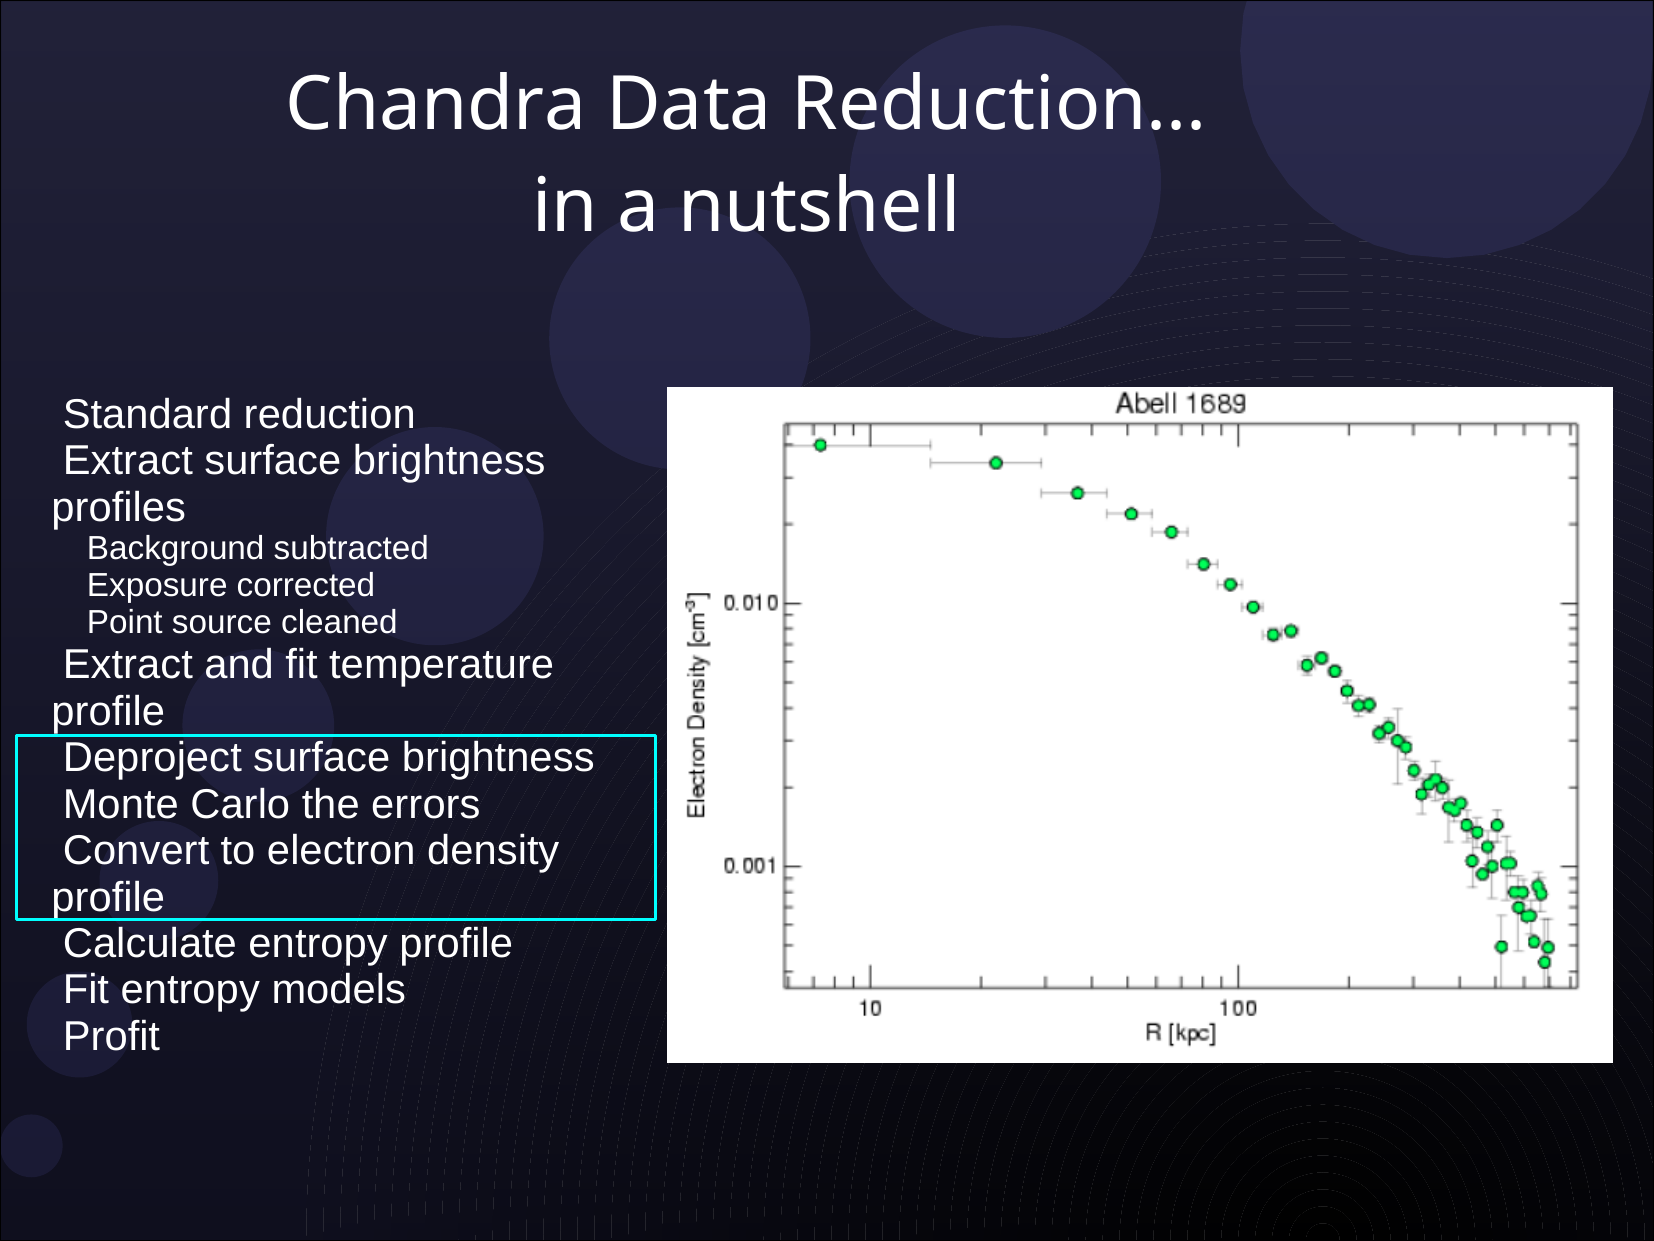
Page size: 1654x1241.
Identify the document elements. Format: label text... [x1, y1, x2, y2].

text_box Chandra Data Reduction... in a nutshell [284, 47, 1370, 263]
text_box Standard reduction Extract surface brightness profiles Background subtracted Exposure corrected Point source cleaned Extract and fit temperature profile Deproject surface brightness Monte Carlo the errors Convert to electron density profile Calculate entropy profile Fit entropy models Profit [51, 737, 618, 918]
text_box Standard reduction Extract surface brightness profiles Background subtracted Exposure corrected Point source cleaned Extract and fit temperature profile Deproject surface brightness Monte Carlo the errors Convert to electron density profile Calculate entropy profile Fit entropy models Profit [51, 921, 618, 1060]
picture [667, 387, 1613, 1063]
text_box Standard reduction Extract surface brightness profiles Background subtracted Exposure corrected Point source cleaned Extract and fit temperature profile Deproject surface brightness Monte Carlo the errors Convert to electron density profile Calculate entropy profile Fit entropy models Profit [51, 390, 618, 734]
